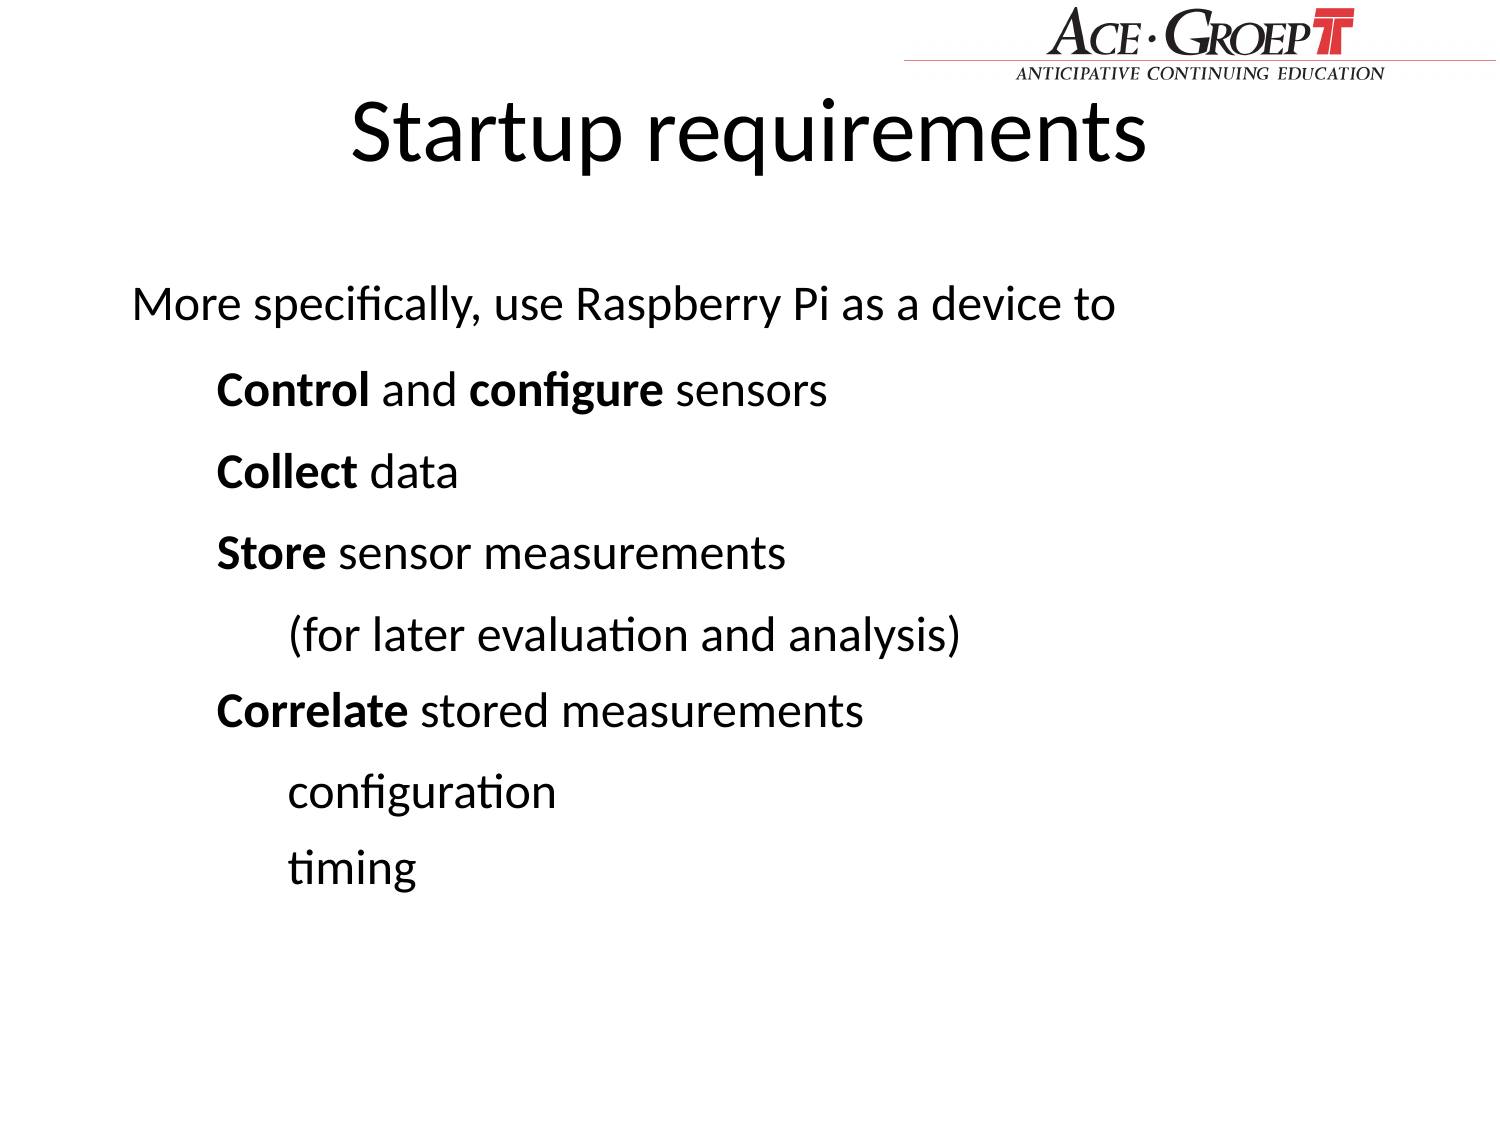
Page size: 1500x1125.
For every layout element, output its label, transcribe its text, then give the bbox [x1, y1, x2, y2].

picture [904, 7, 1496, 80]
title Startup requirements [75, 45, 1425, 233]
list More specifically, use Raspberry Pi as a device to Control and configure sensors Collect data Store sensor measurements (for later evaluation and analysis) Correlate stored measurements configuration timing [60, 262, 1411, 1006]
